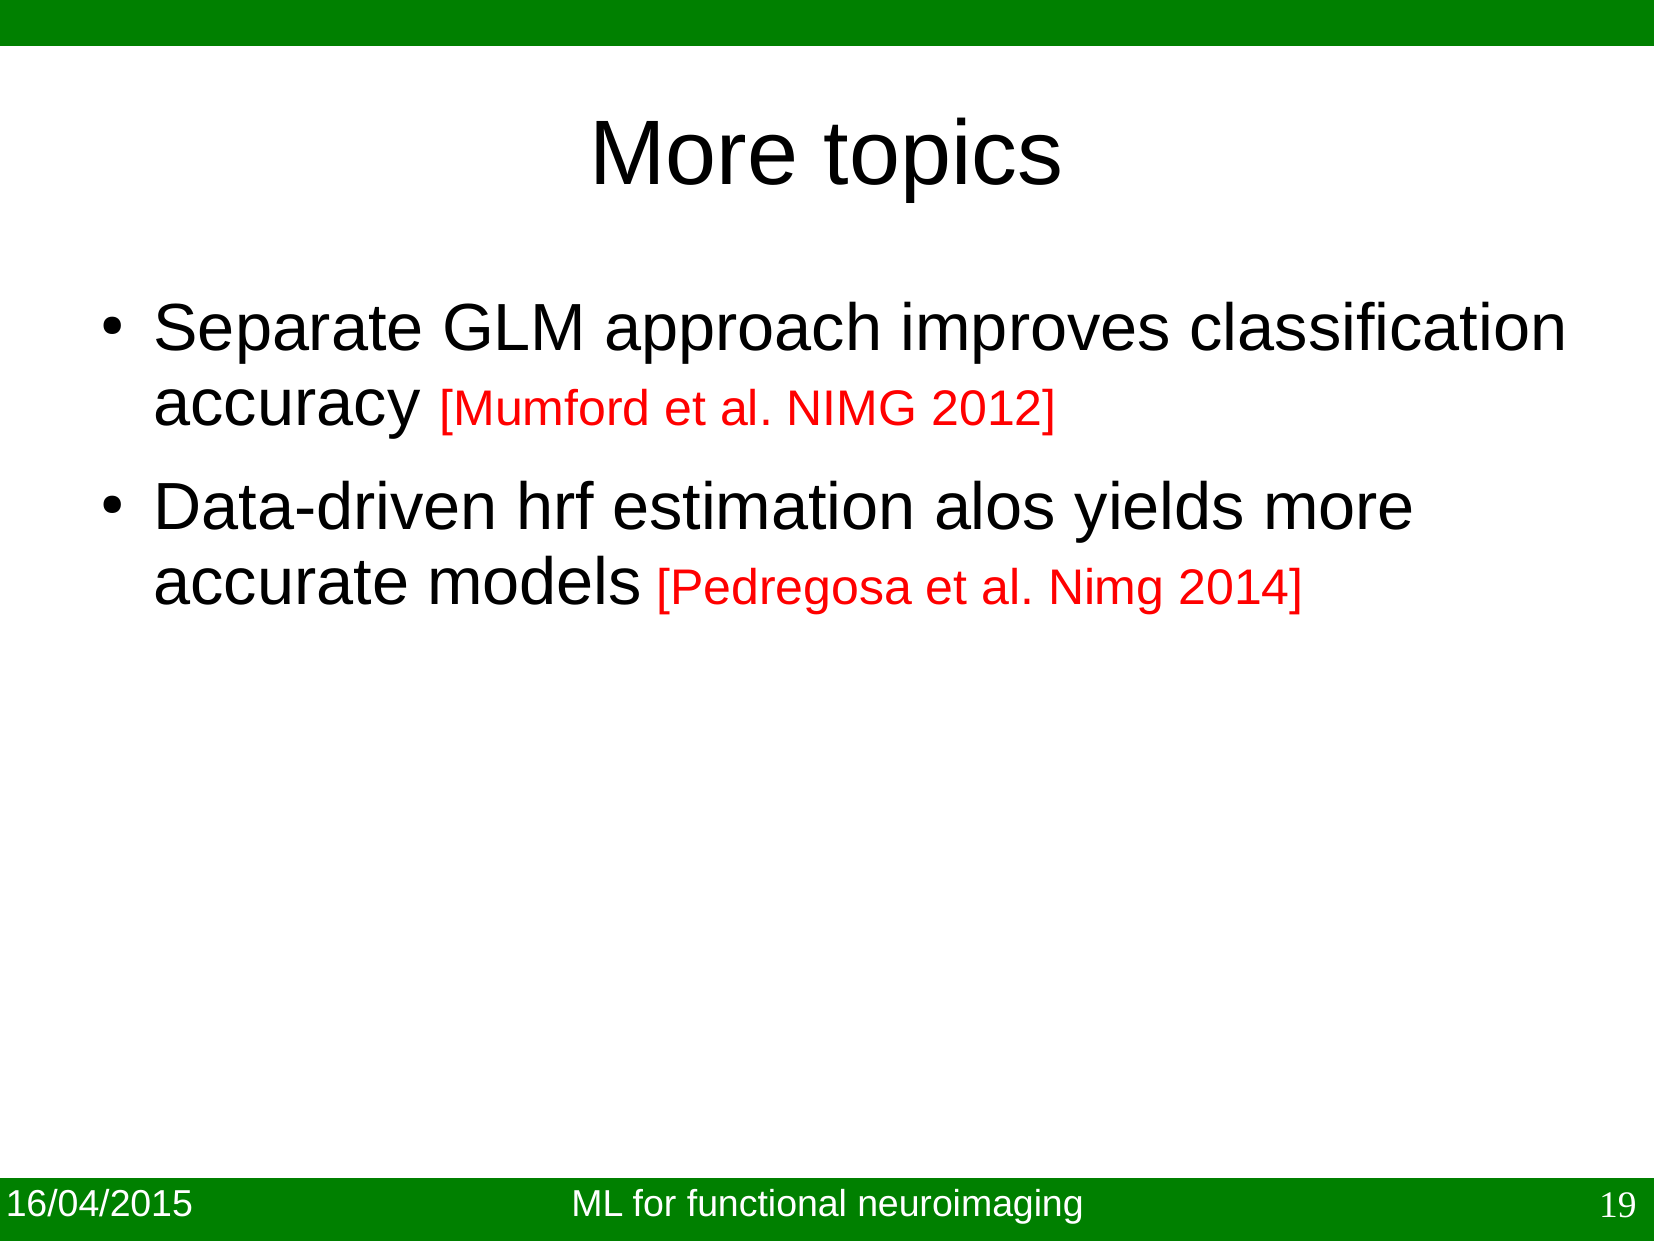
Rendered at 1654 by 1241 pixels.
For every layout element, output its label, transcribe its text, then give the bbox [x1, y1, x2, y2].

title More topics [82, 49, 1571, 257]
list Separate GLM approach improves classification accuracy [Mumford et al. NIMG 2012] Data-driven hrf estimation alos yields more accurate models [Pedregosa et al. Nimg 2014] [82, 290, 1571, 1010]
